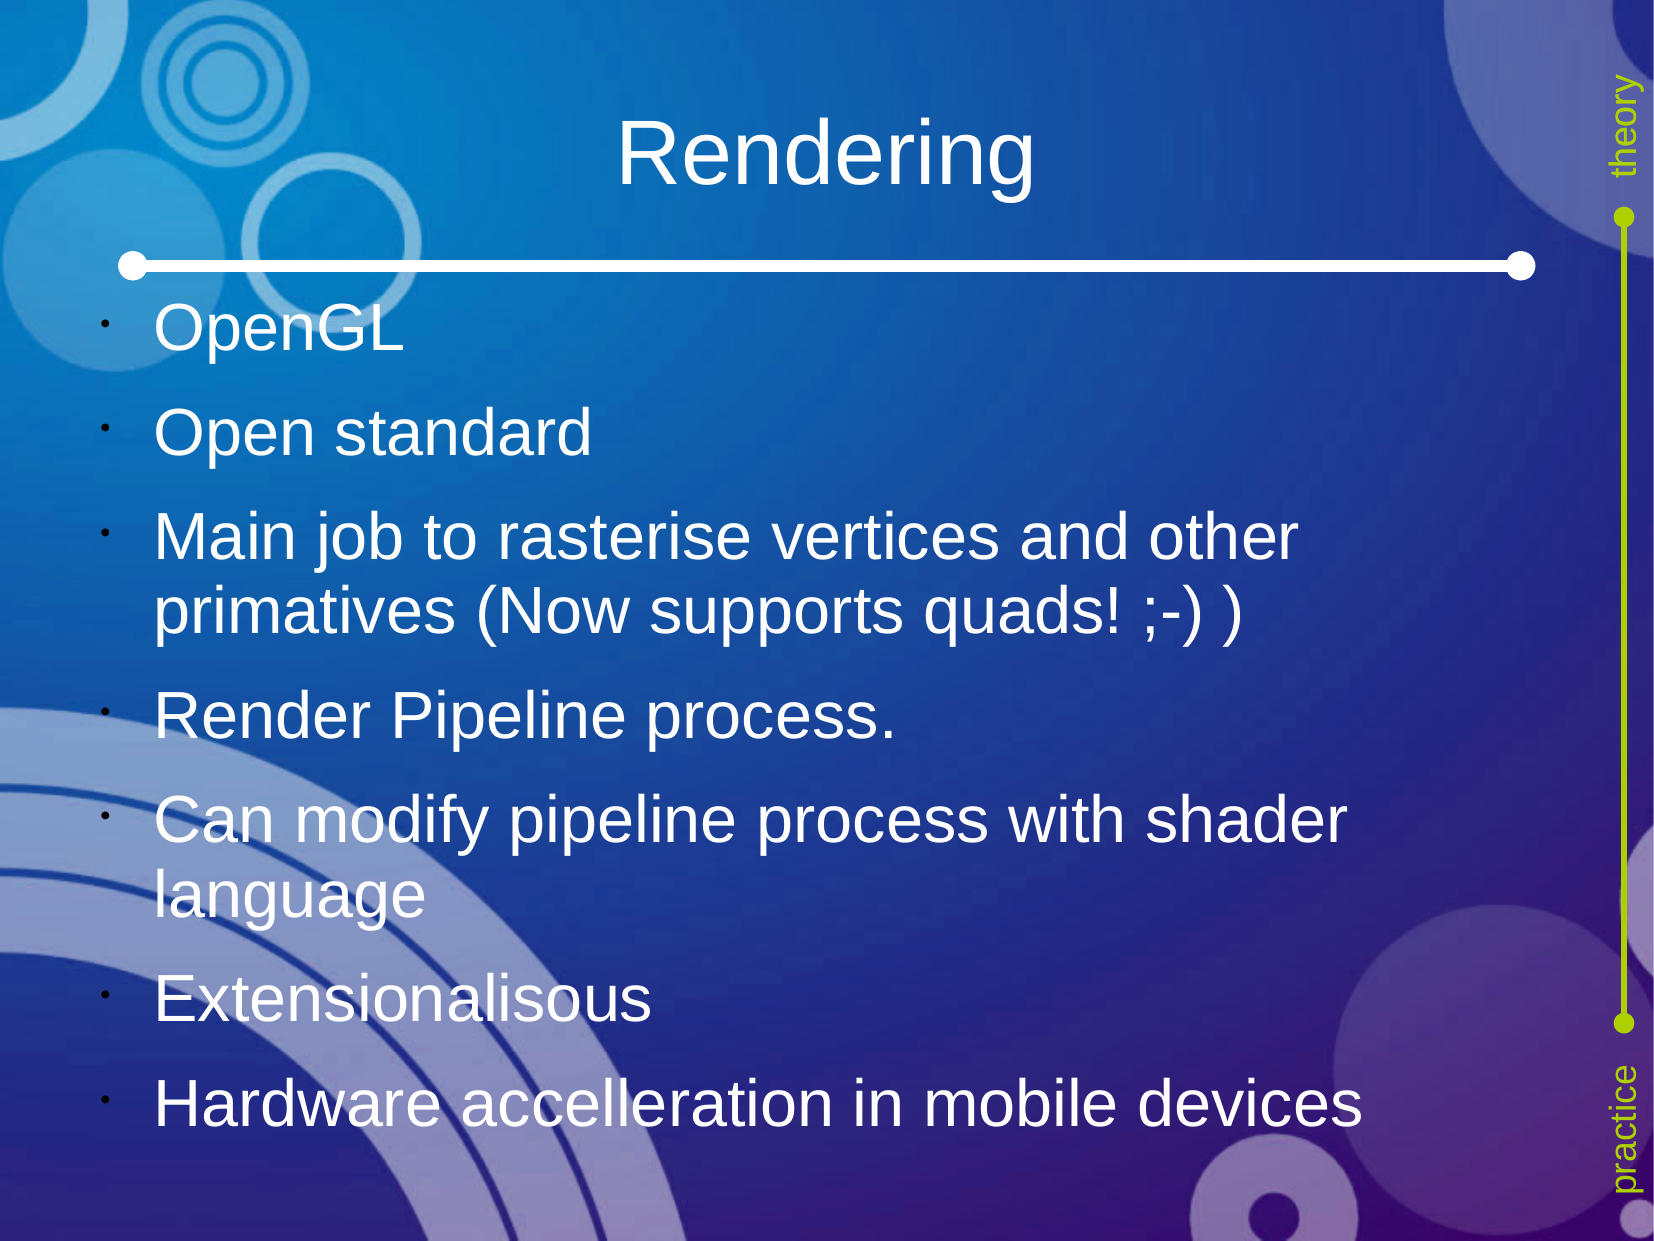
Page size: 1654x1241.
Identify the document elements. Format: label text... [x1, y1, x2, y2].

picture [0, 0, 1654, 1241]
title Rendering [82, 56, 1571, 250]
list OpenGL Open standard Main job to rasterise vertices and other primatives (Now supports quads! ;-) ) Render Pipeline process. Can modify pipeline process with shader language Extensionalisous Hardware accelleration in mobile devices [82, 290, 1571, 1215]
